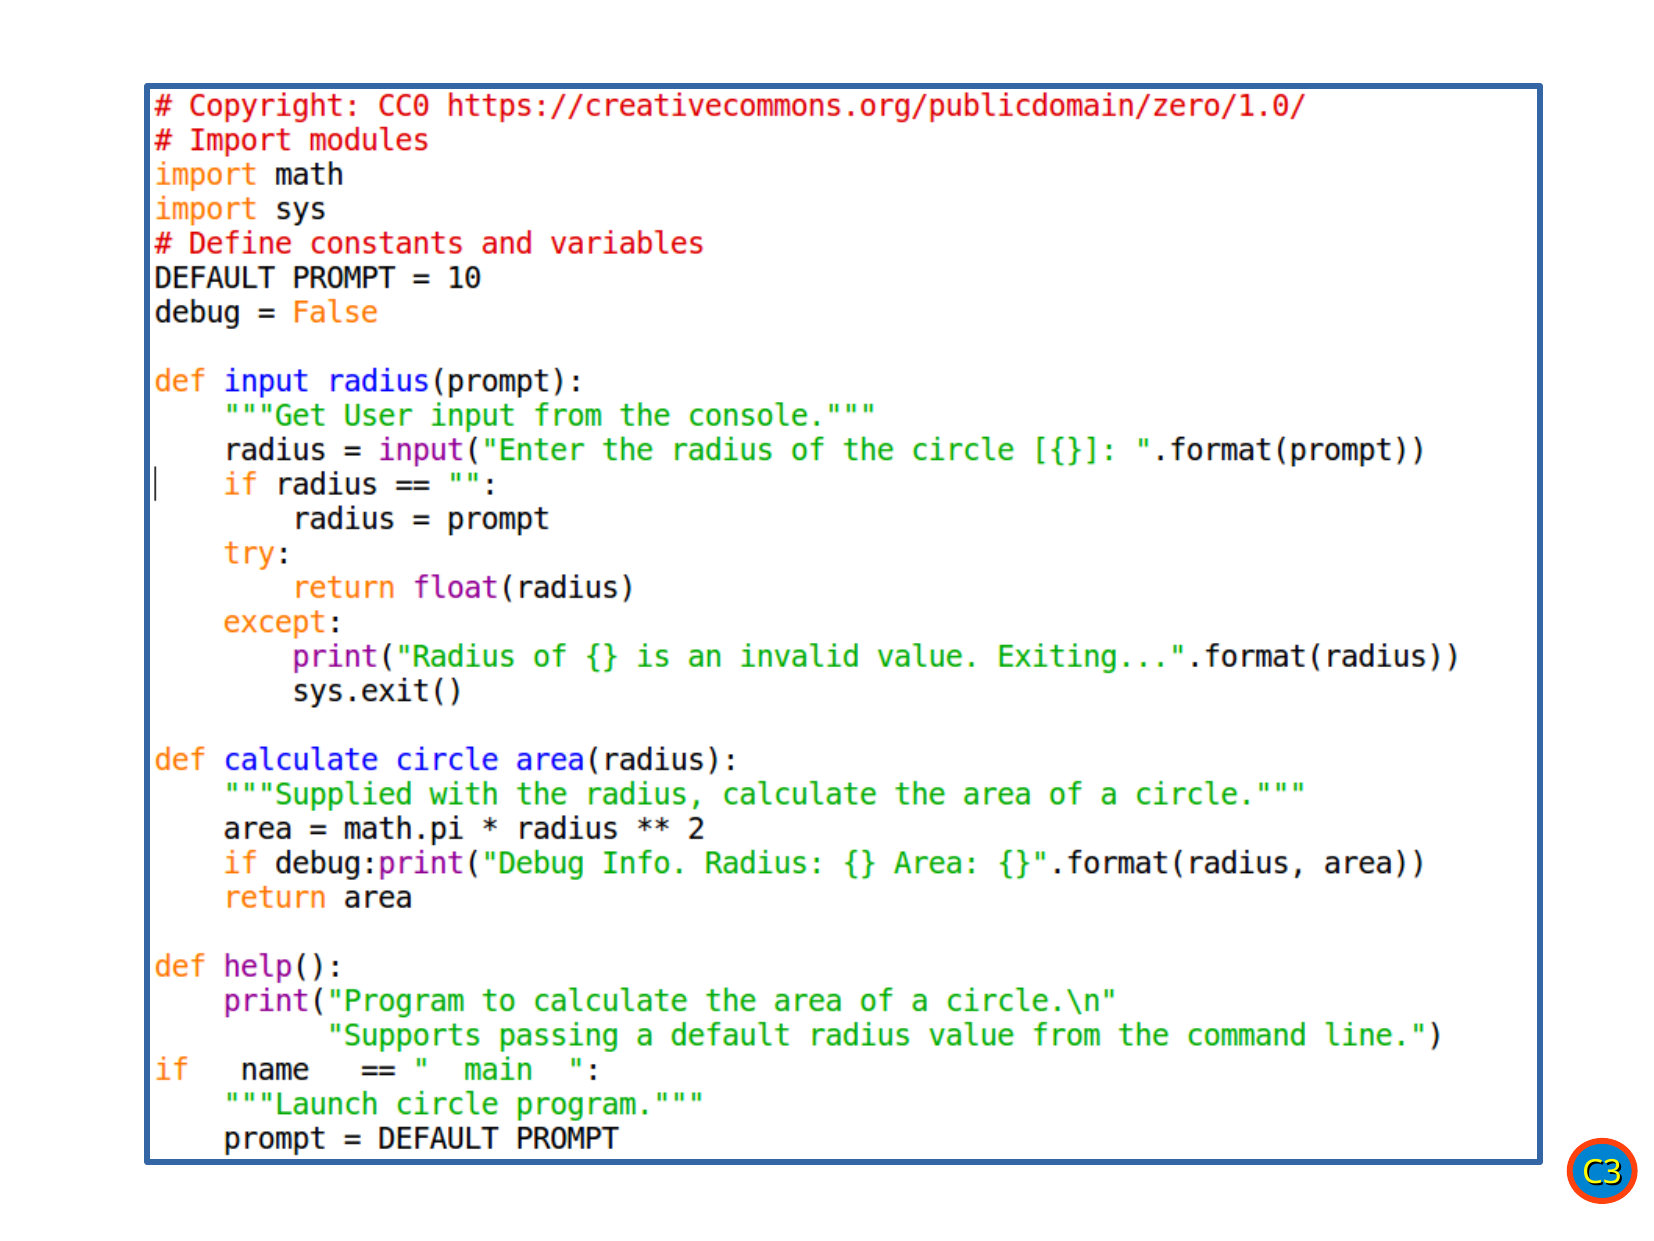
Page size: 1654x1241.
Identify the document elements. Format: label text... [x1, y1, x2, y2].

picture [150, 88, 1538, 1160]
text_box C3 [1569, 1140, 1635, 1202]
